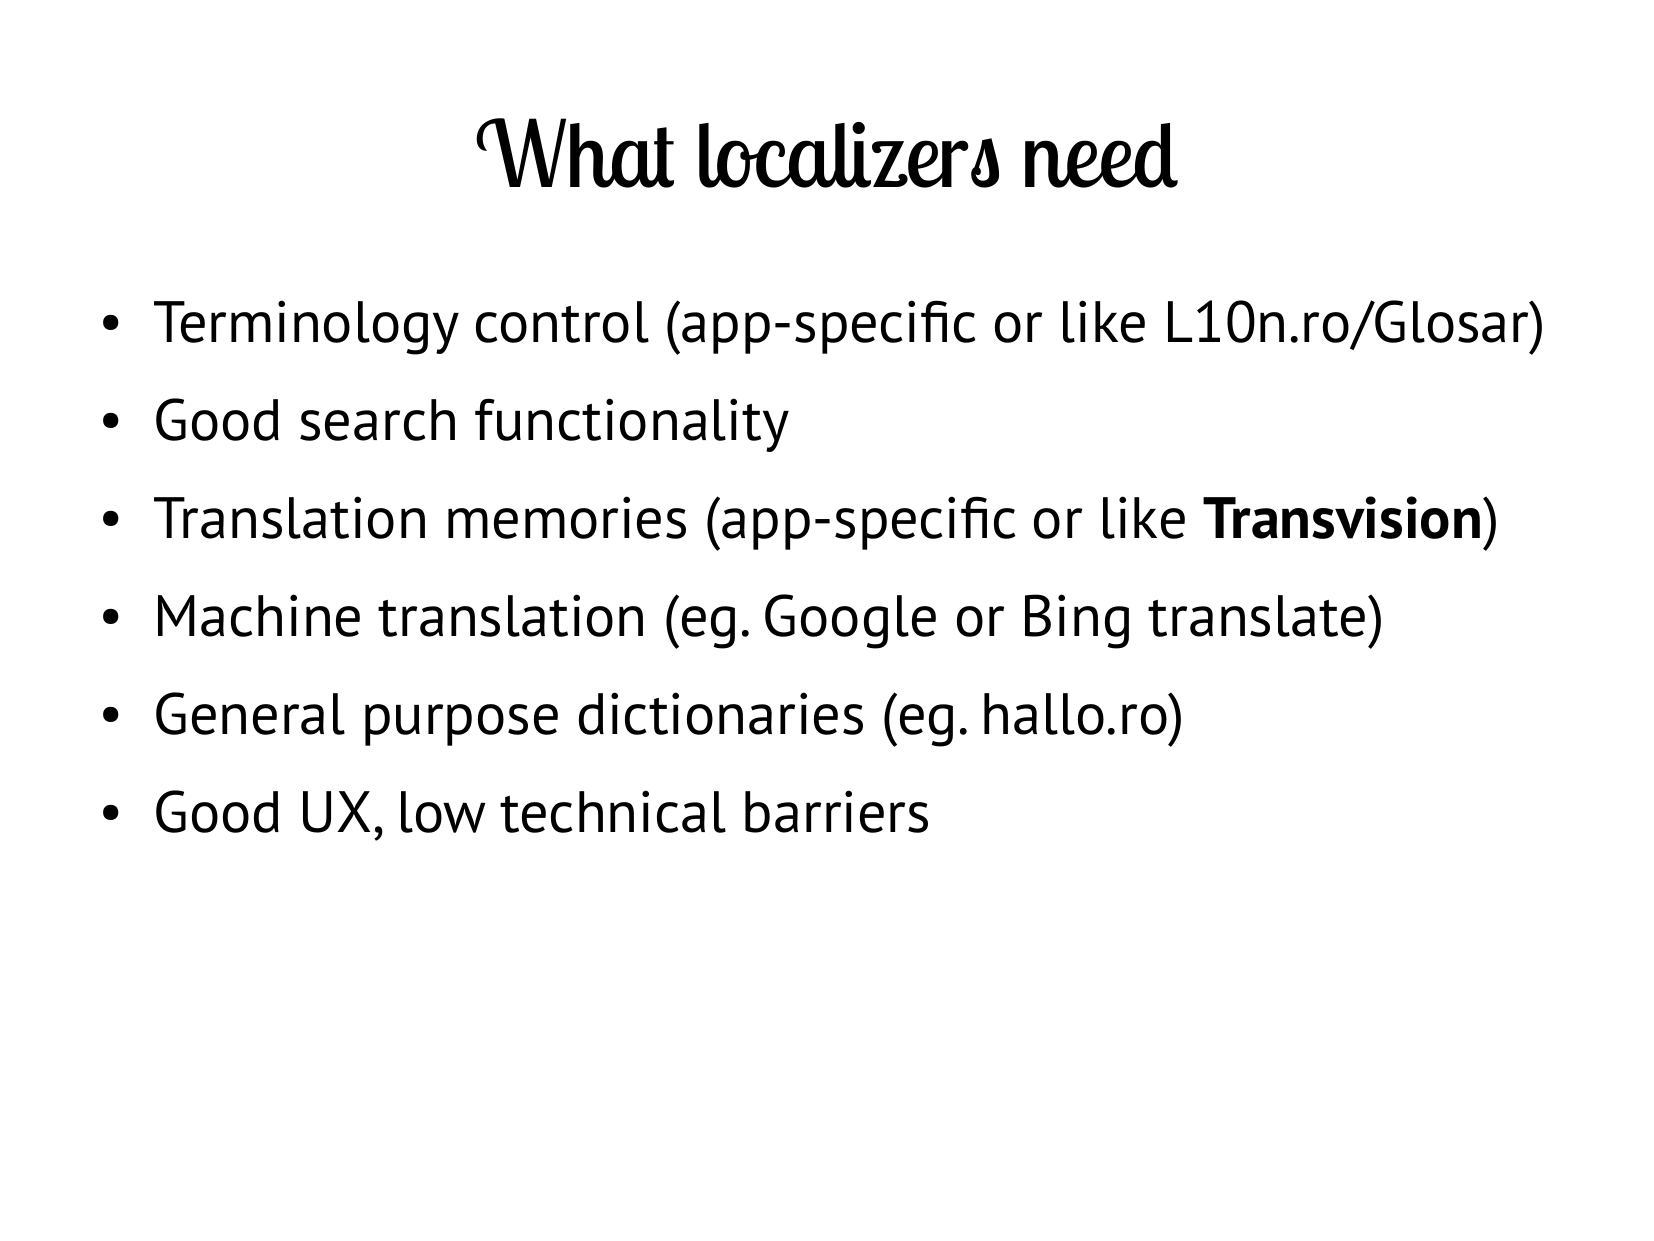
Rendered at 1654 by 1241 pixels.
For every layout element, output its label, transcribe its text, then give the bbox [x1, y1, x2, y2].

list Terminology control (app-specific or like L10n.ro/Glosar) Good search functionality Translation memories (app-specific or like Transvision) Machine translation (eg. Google or Bing translate) General purpose dictionaries (eg. hallo.ro) Good UX, low technical barriers [82, 290, 1571, 1010]
title What localizers need [82, 49, 1571, 257]
